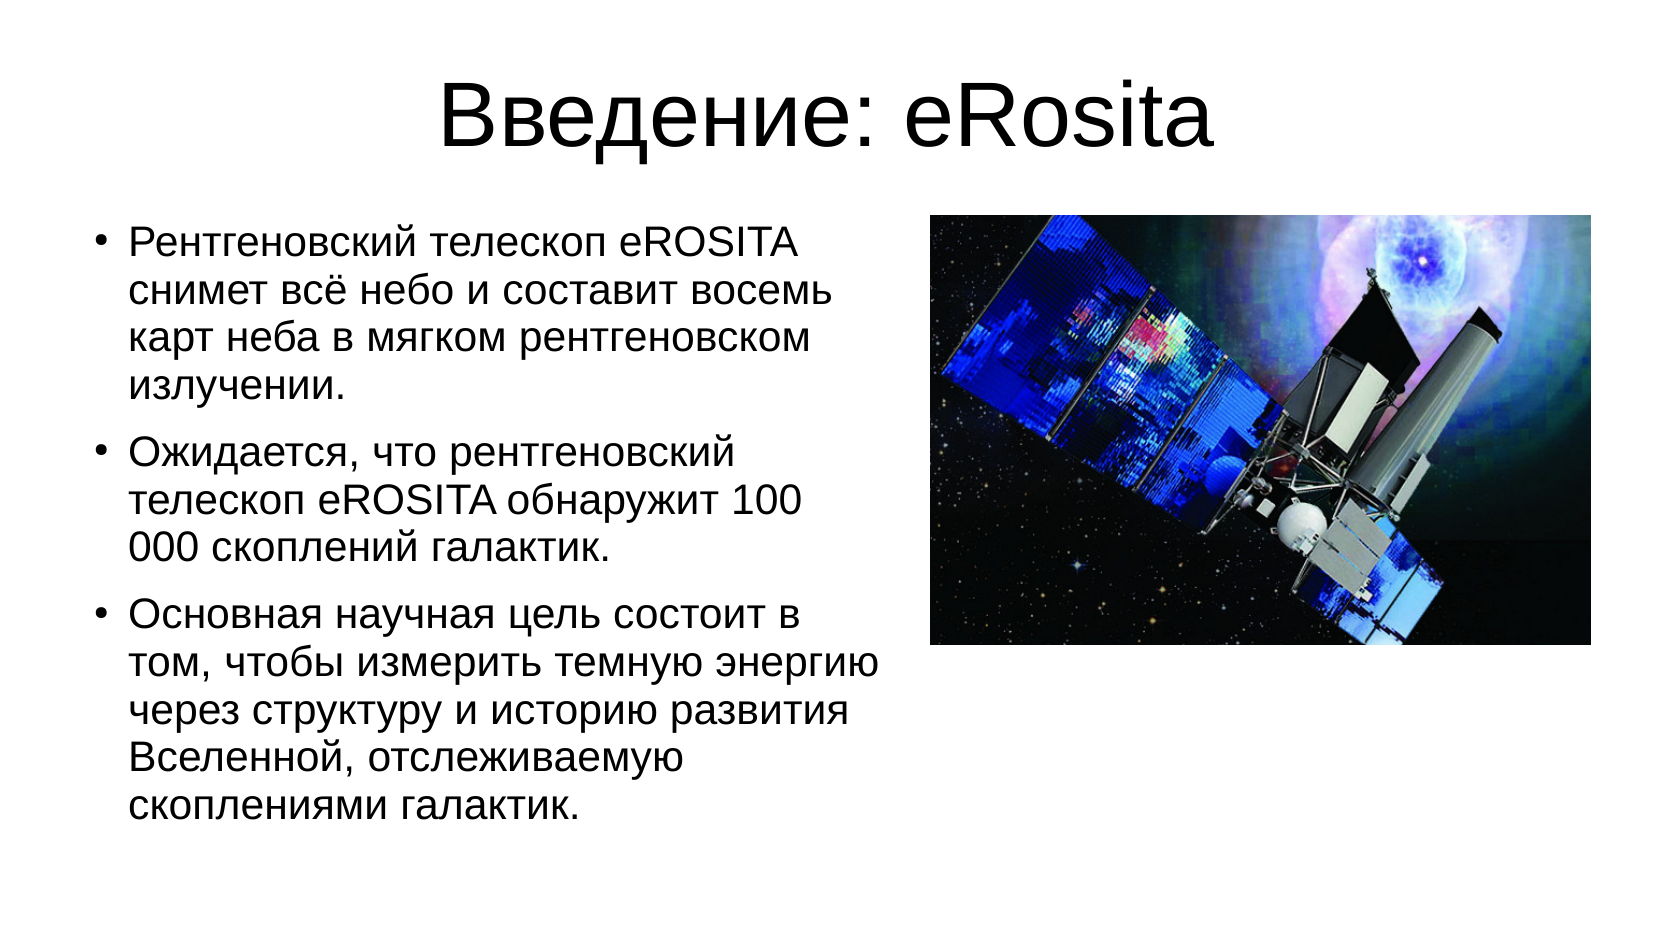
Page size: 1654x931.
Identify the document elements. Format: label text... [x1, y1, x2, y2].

picture [930, 215, 1591, 646]
title Введение: eRosita [82, 37, 1571, 193]
list Рентгеновский телескоп eROSITA снимет всё небо и составит восемь карт неба в мягком рентгеновском излучении. Ожидается, что рентгеновский телескоп eROSITA обнаружит 100 000 скоплений галактик. Основная научная цель состоит в том, чтобы измерить темную энергию через структуру и историю развития Вселенной, отслеживаемую скоплениями галактик. [82, 217, 886, 871]
